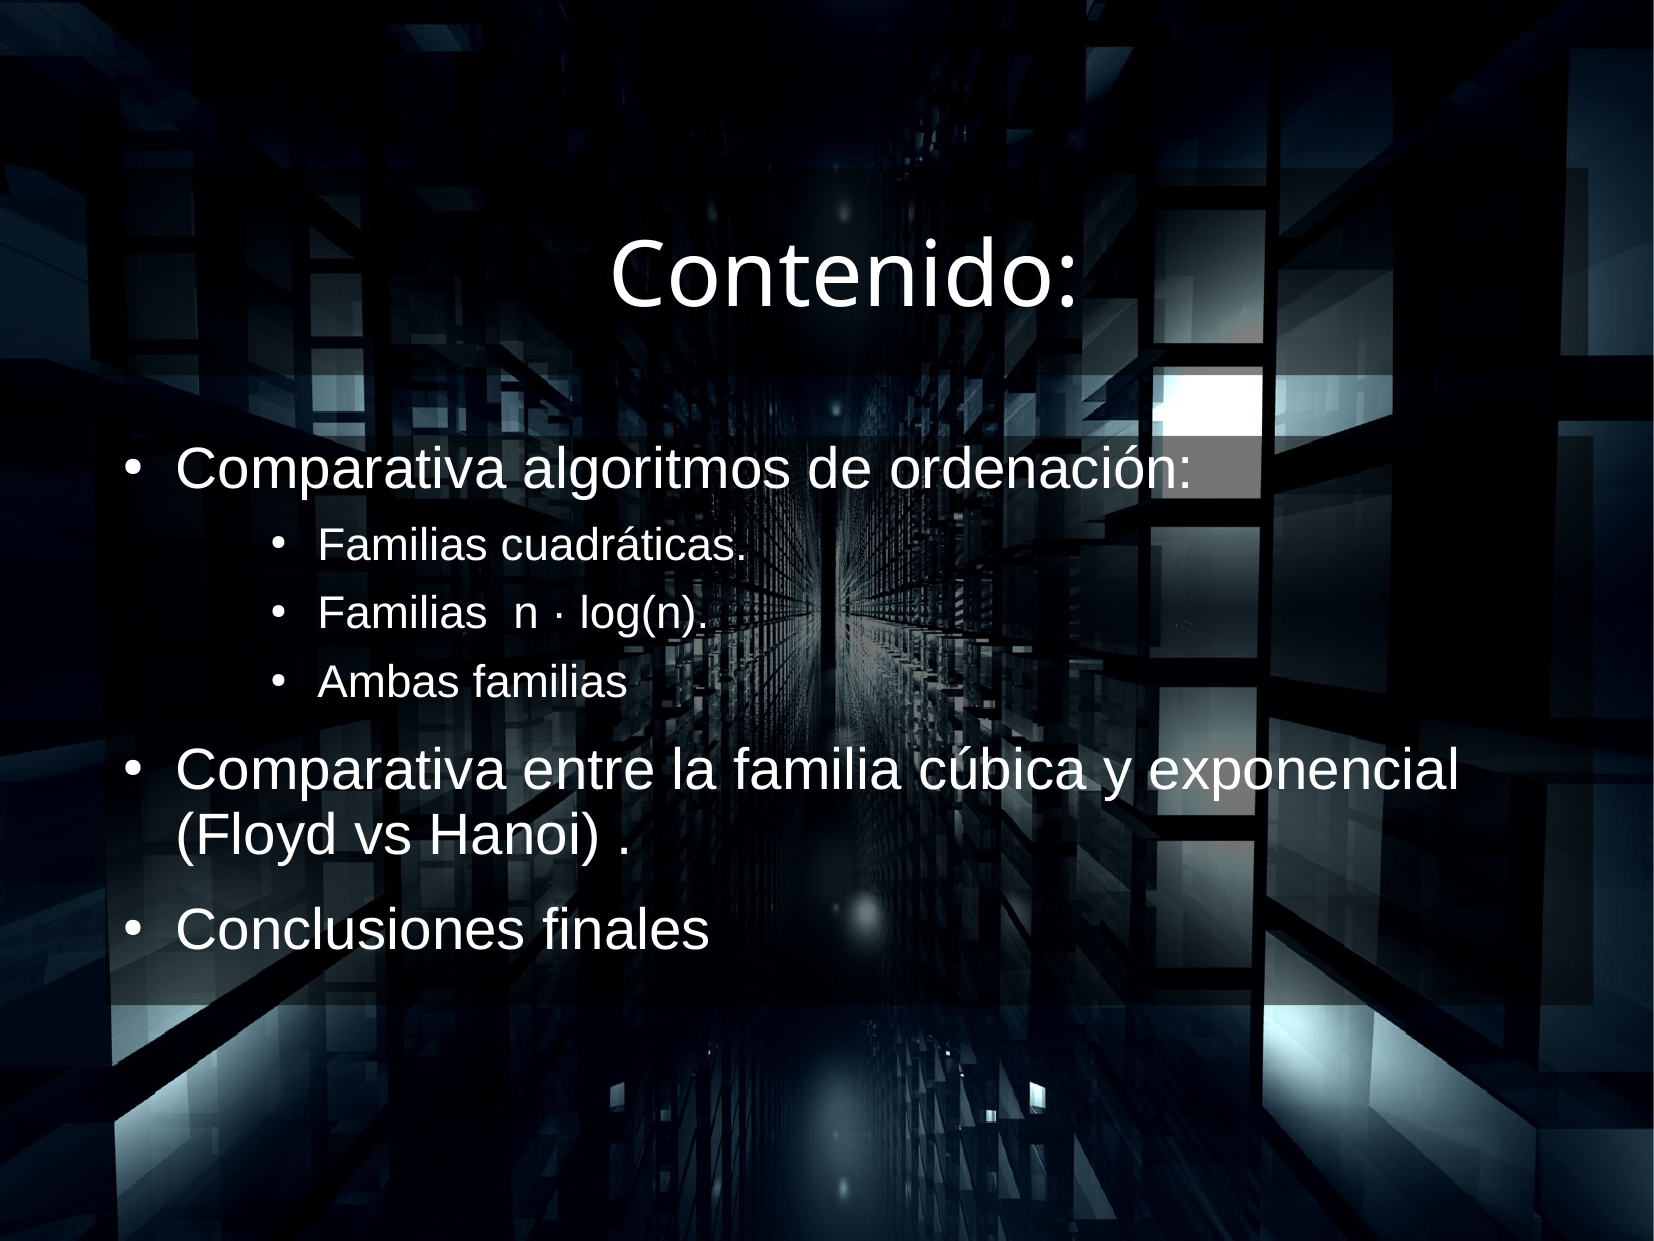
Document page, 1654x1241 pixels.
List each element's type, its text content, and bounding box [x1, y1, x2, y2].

list Comparativa algoritmos de ordenación: Familias cuadráticas. Familias n · log(n). Ambas familias Comparativa entre la familia cúbica y exponencial (Floyd vs Hanoi) . Conclusiones finales [105, 435, 1594, 1006]
title Contenido: [100, 167, 1589, 376]
picture [0, 0, 1654, 1241]
